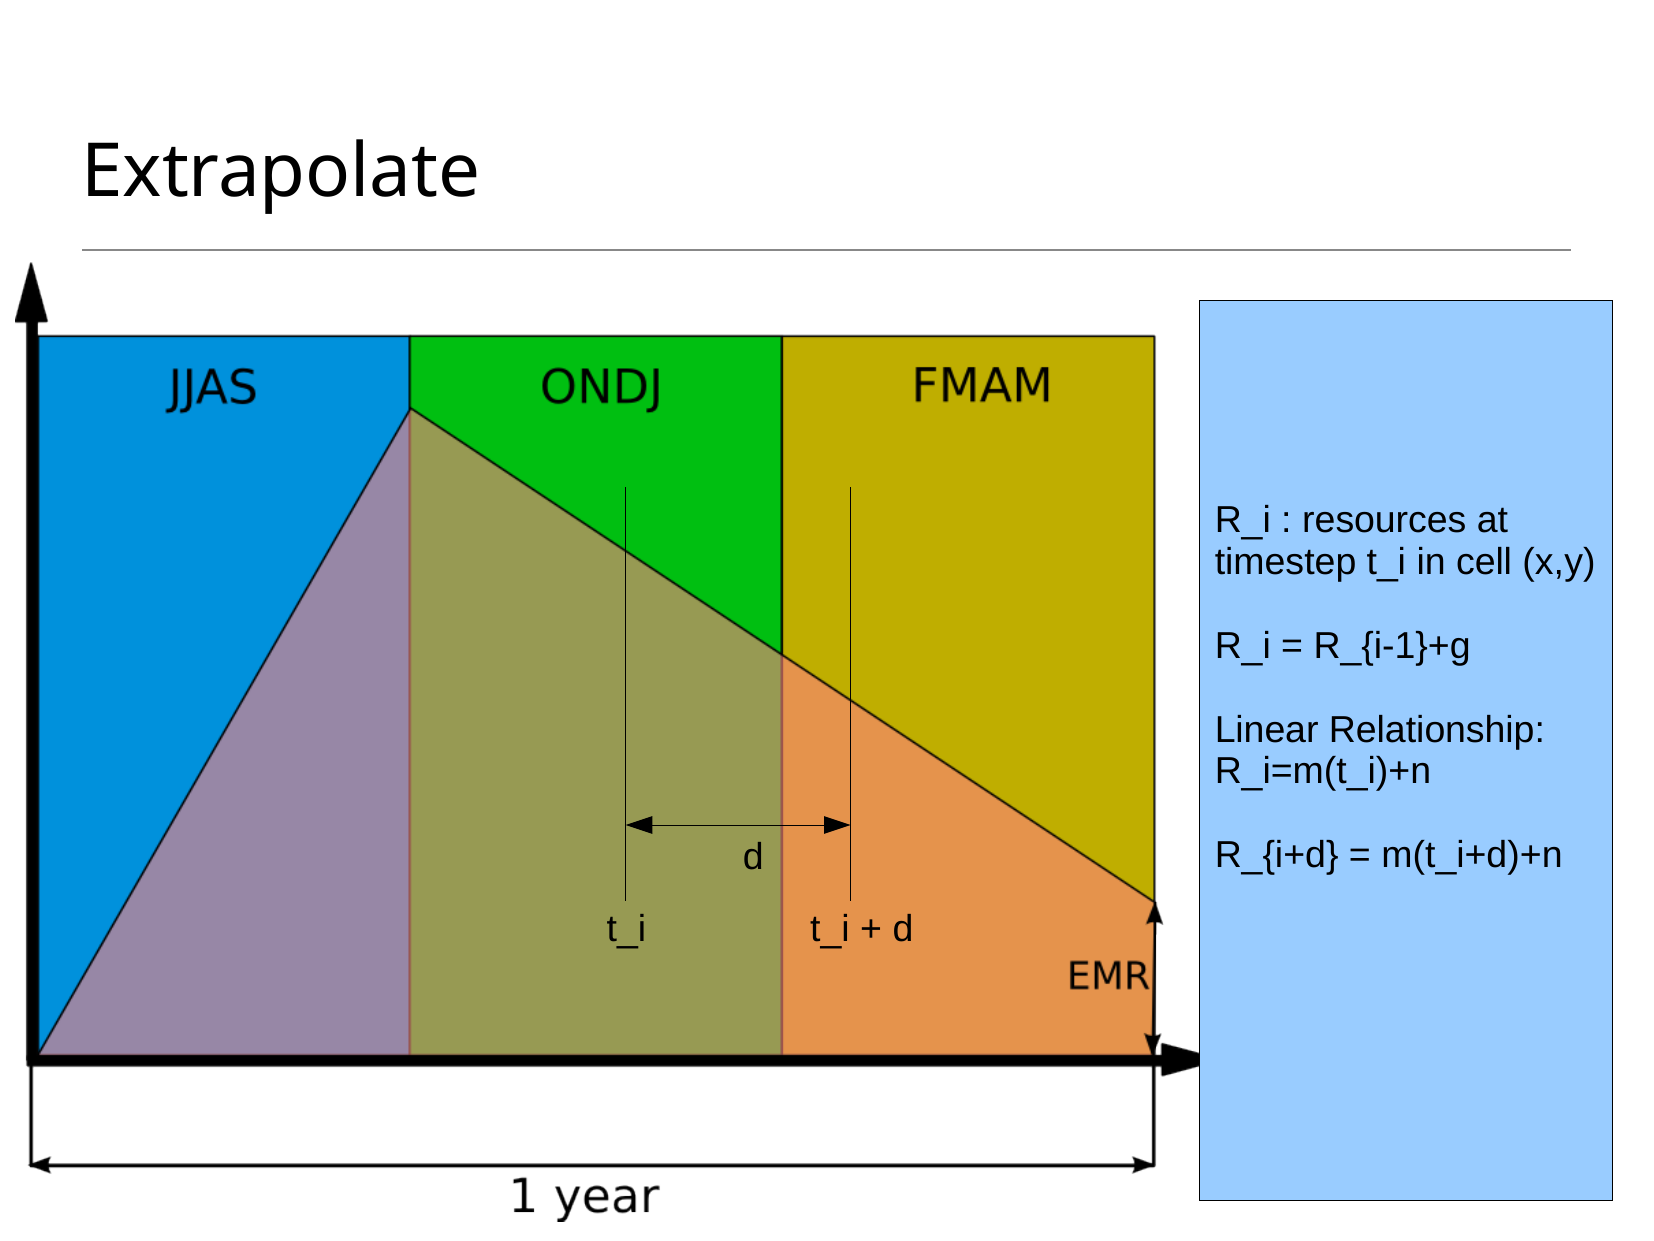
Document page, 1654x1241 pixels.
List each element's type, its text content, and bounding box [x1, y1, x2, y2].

text_box R_i : resources at timestep t_i in cell (x,y) R_i = R_{i-1}+g Linear Relationship: R_i=m(t_i)+n R_{i+d} = m(t_i+d)+n [1199, 300, 1613, 1201]
picture [15, 262, 1222, 1222]
text_box t_i [591, 900, 662, 976]
title Extrapolate [72, 41, 1582, 220]
text_box t_i + d [795, 900, 946, 976]
text_box d [728, 828, 779, 886]
